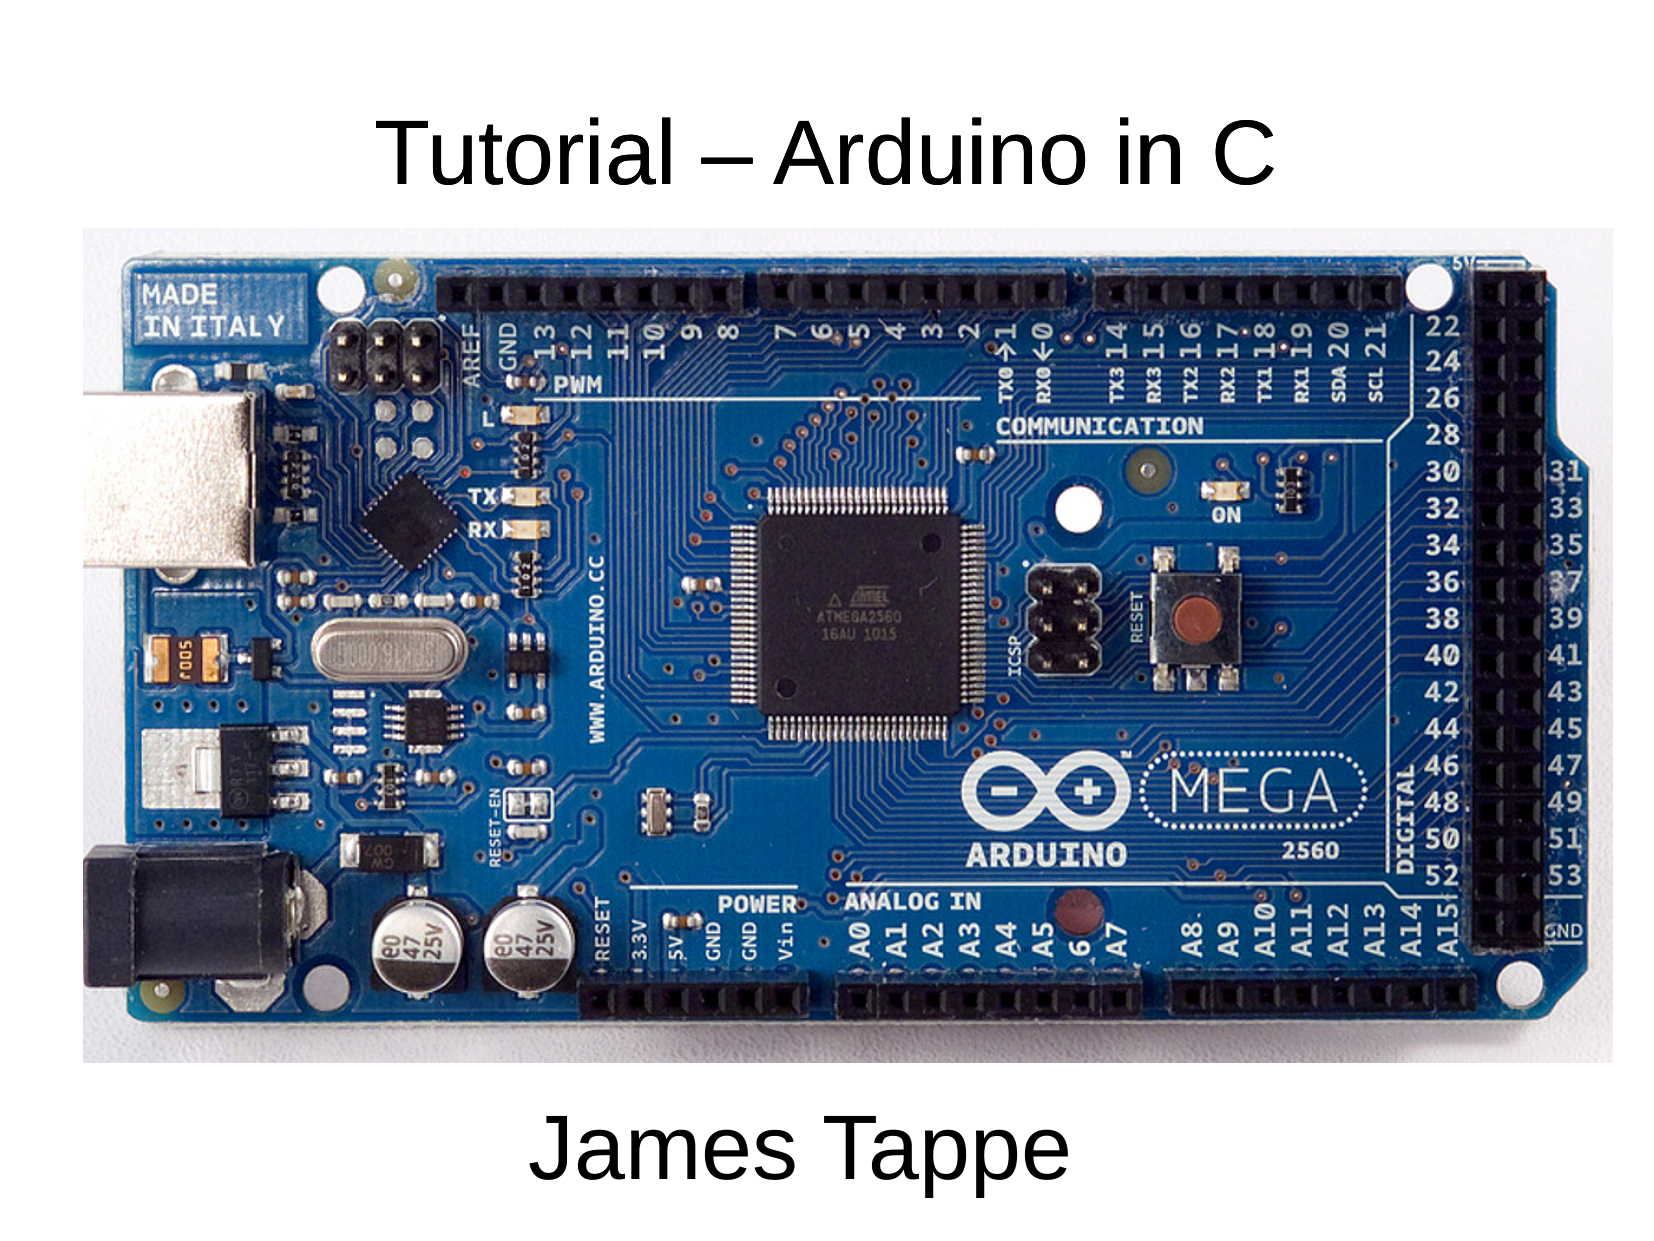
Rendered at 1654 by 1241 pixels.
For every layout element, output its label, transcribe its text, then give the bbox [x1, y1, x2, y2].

title James Tappe [56, 1044, 1546, 1241]
picture [83, 228, 1613, 1063]
title Tutorial – Arduino in C [82, 49, 1571, 257]
